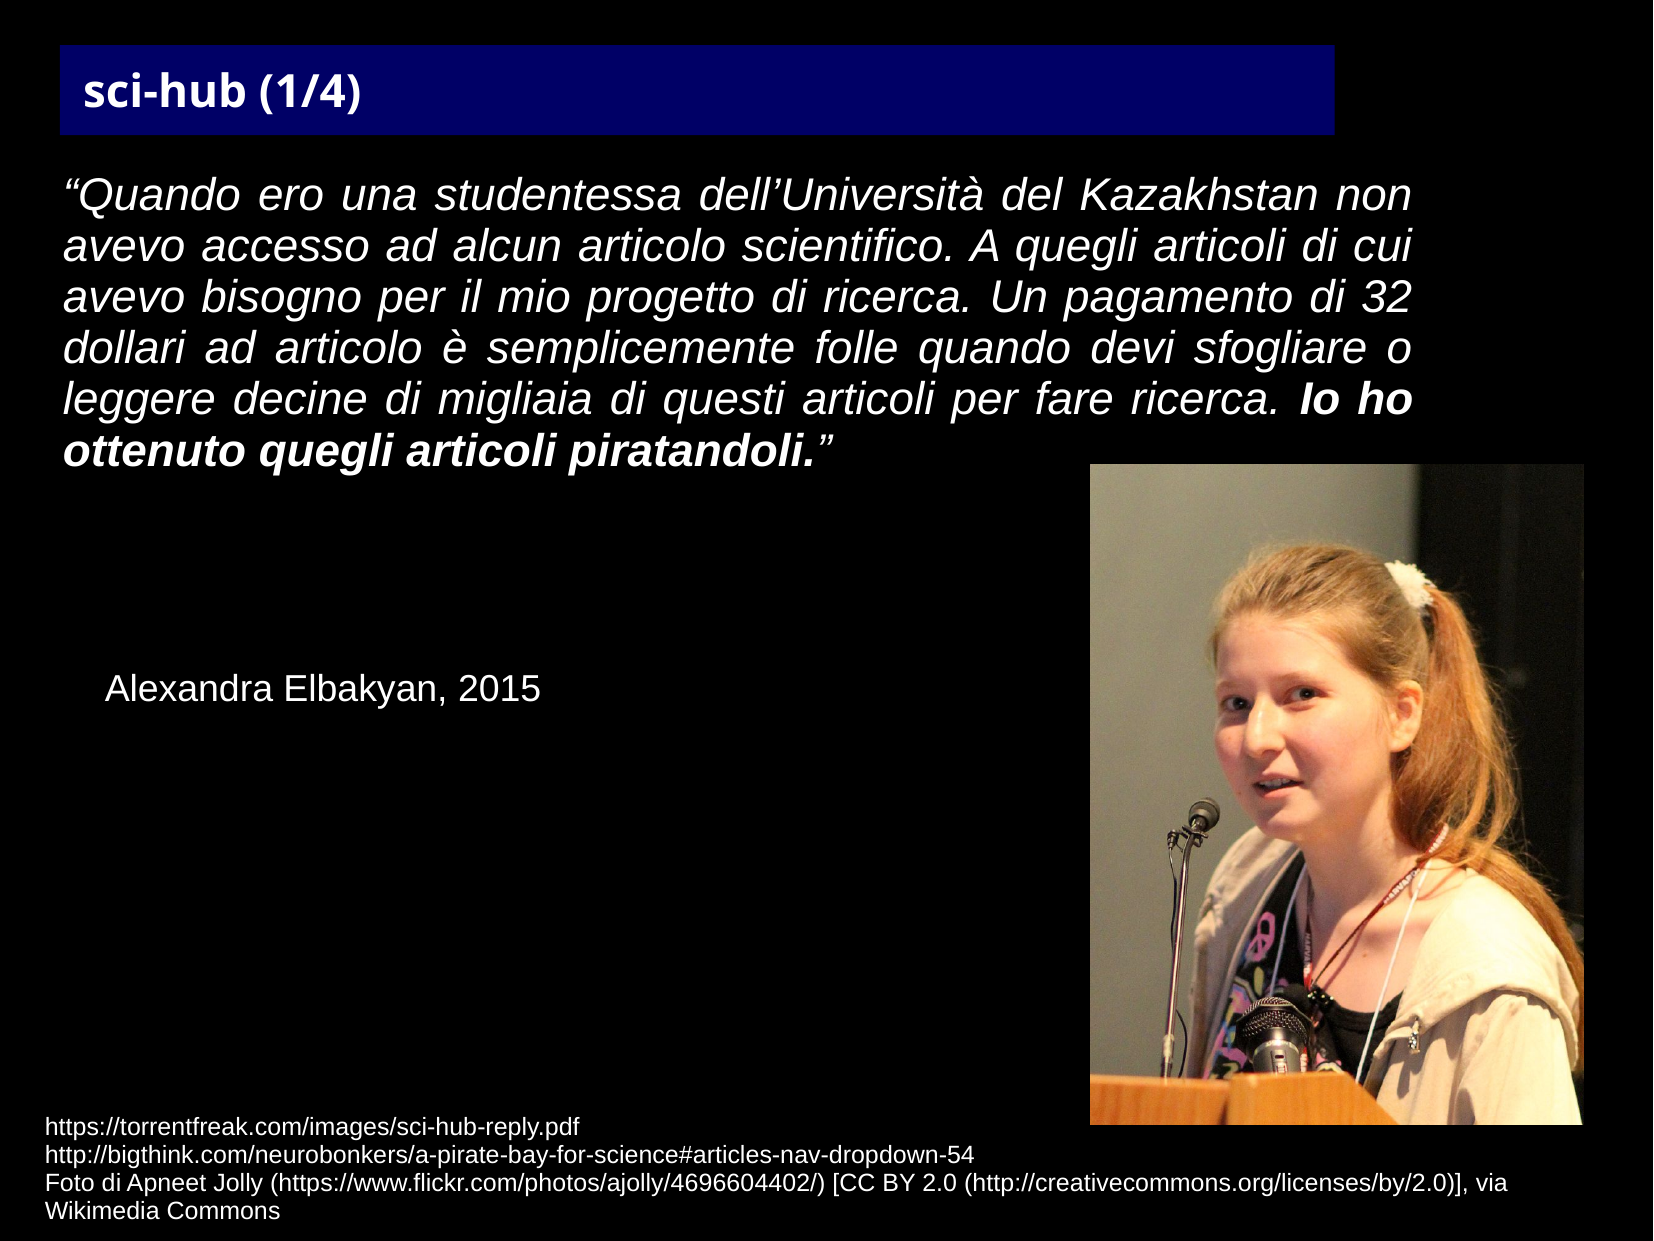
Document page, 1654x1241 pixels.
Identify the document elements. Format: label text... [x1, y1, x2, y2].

list sci-hub (1/4) [59, 45, 1335, 136]
picture [1090, 464, 1584, 1105]
text_box Alexandra Elbakyan, 2015 [90, 660, 769, 801]
text_box “Quando ero una studentessa dell’Università del Kazakhstan non avevo accesso ad alcun articolo scientifico. A quegli articoli di cui avevo bisogno per il mio progetto di ricerca. Un pagamento di 32 dollari ad articolo è semplicemente folle quando devi sfogliare o leggere decine di migliaia di questi articoli per fare ricerca. Io ho ottenuto quegli articoli piratandoli.” [48, 161, 1429, 587]
text_box https://torrentfreak.com/images/sci-hub-reply.pdf http://bigthink.com/neurobonkers/a-pirate-bay-for-science#articles-nav-dropdown-54 Foto di Apneet Jolly (https://www.flickr.com/photos/ajolly/4696604402/) [CC BY 2.0 (http://creativecommons.org/licenses/by/2.0)], via Wikimedia Commons [30, 1105, 1606, 1241]
